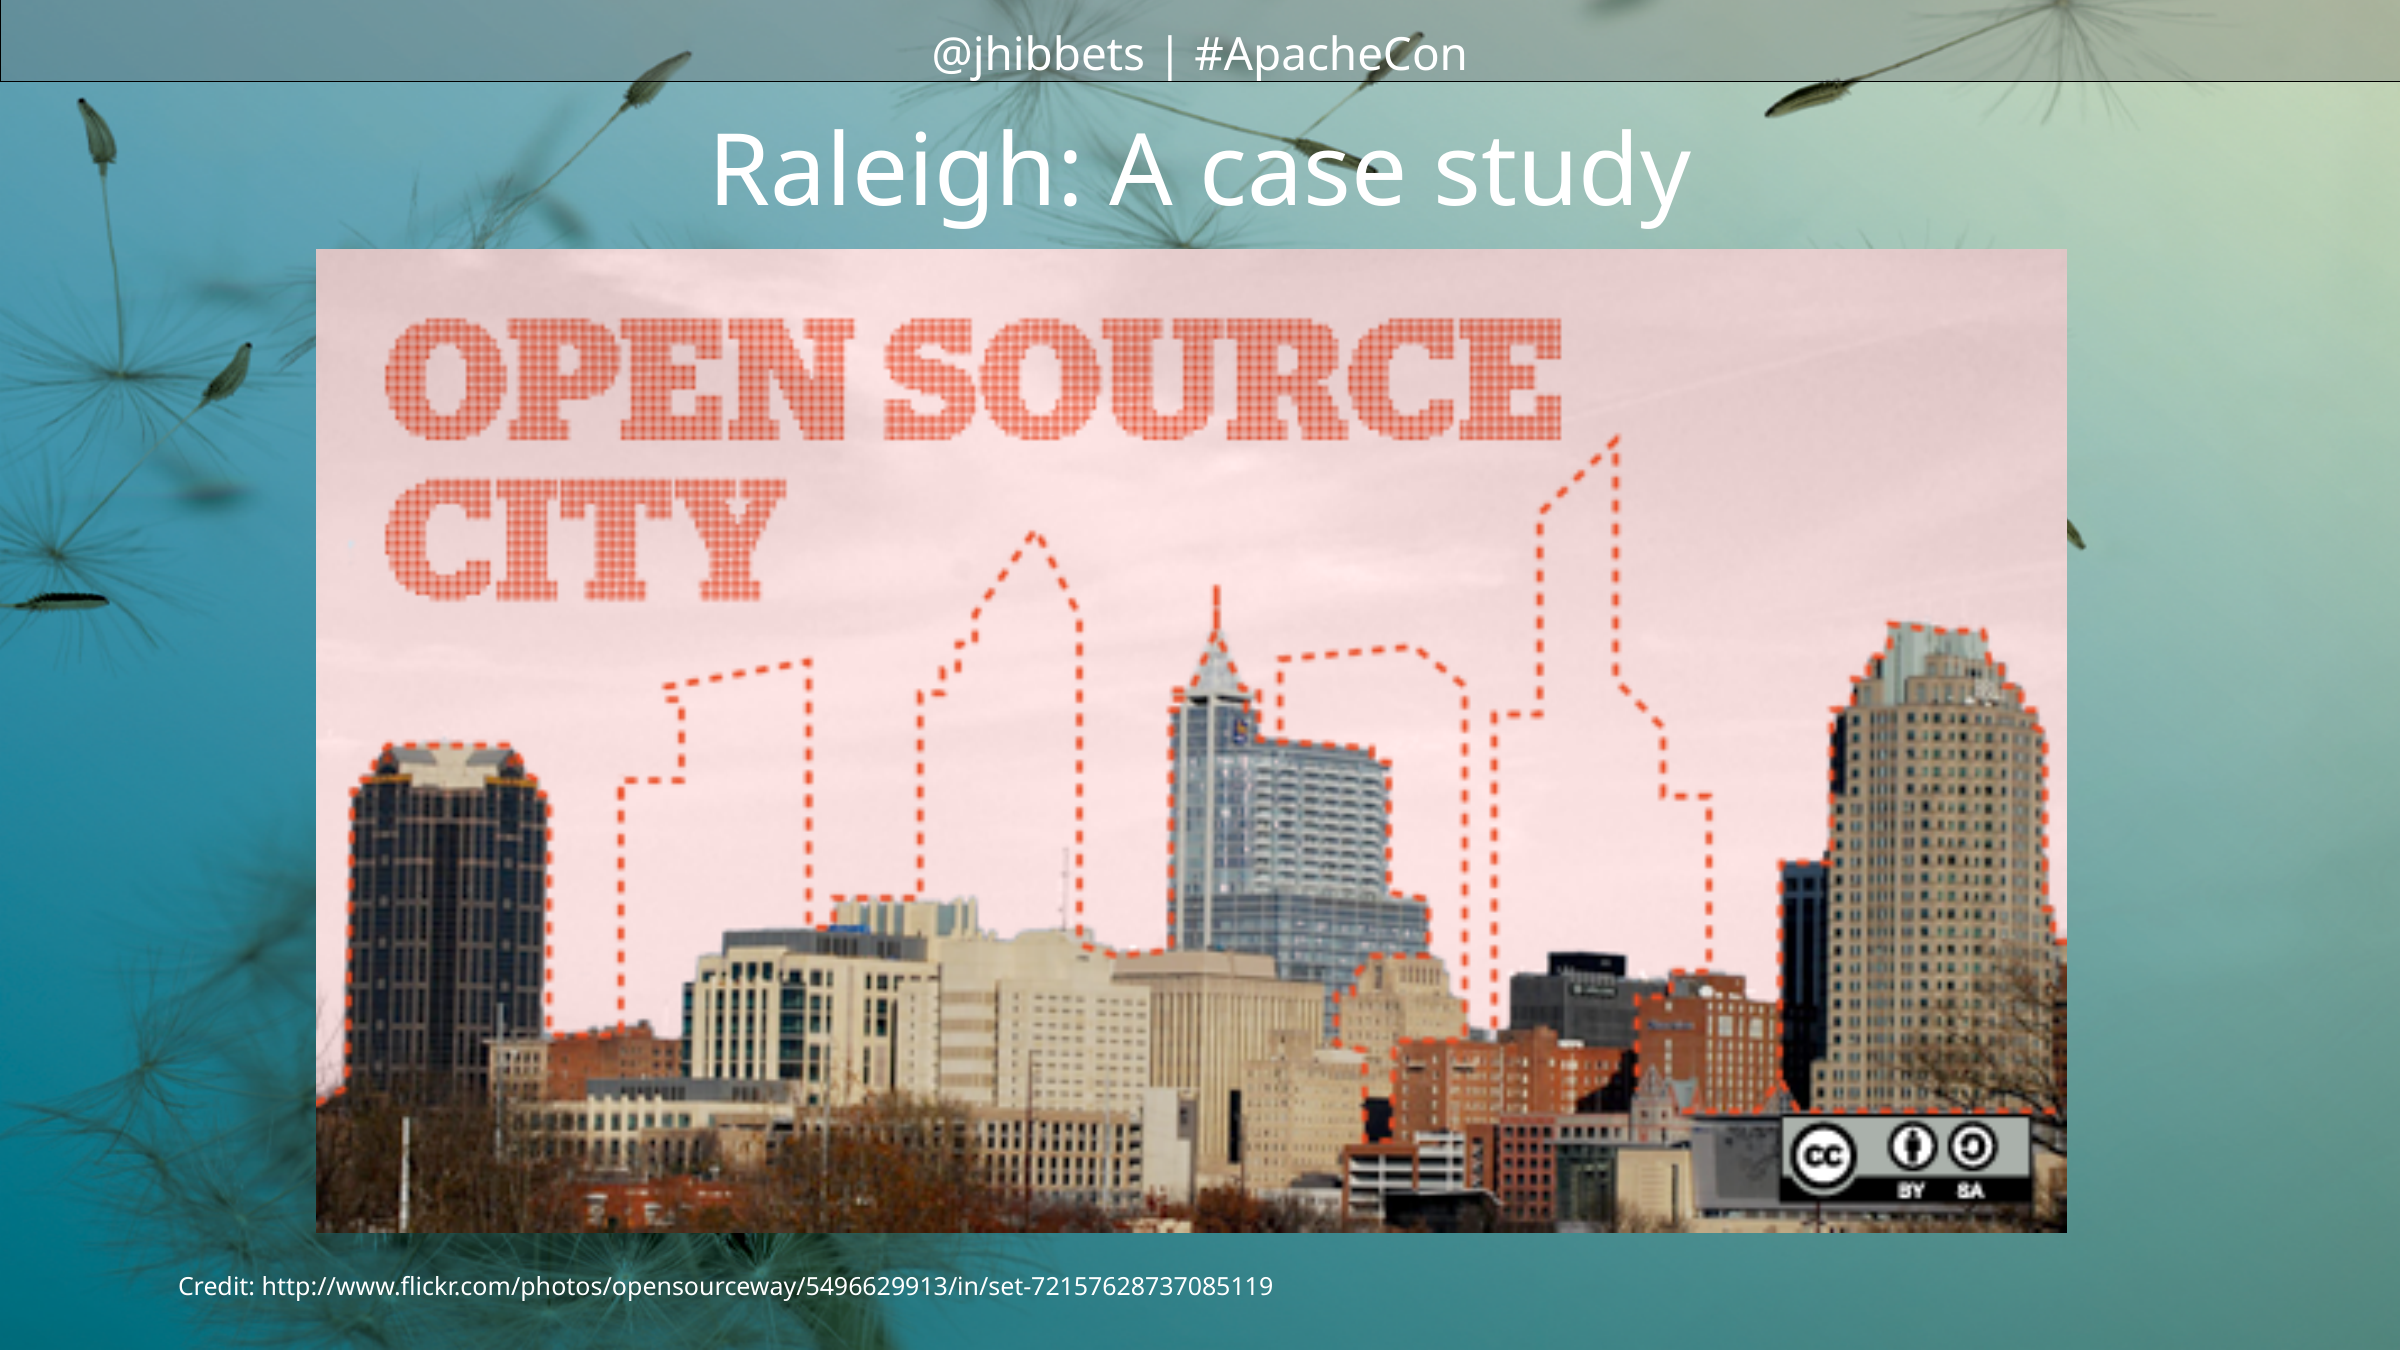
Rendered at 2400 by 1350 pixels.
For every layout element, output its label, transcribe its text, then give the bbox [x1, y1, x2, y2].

picture [0, 82, 2400, 1350]
text_box Credit: http://www.flickr.com/photos/opensourceway/5496629913/in/set-72157628737085119 [163, 1261, 1785, 1308]
title Raleigh: A case study [120, 53, 2281, 280]
